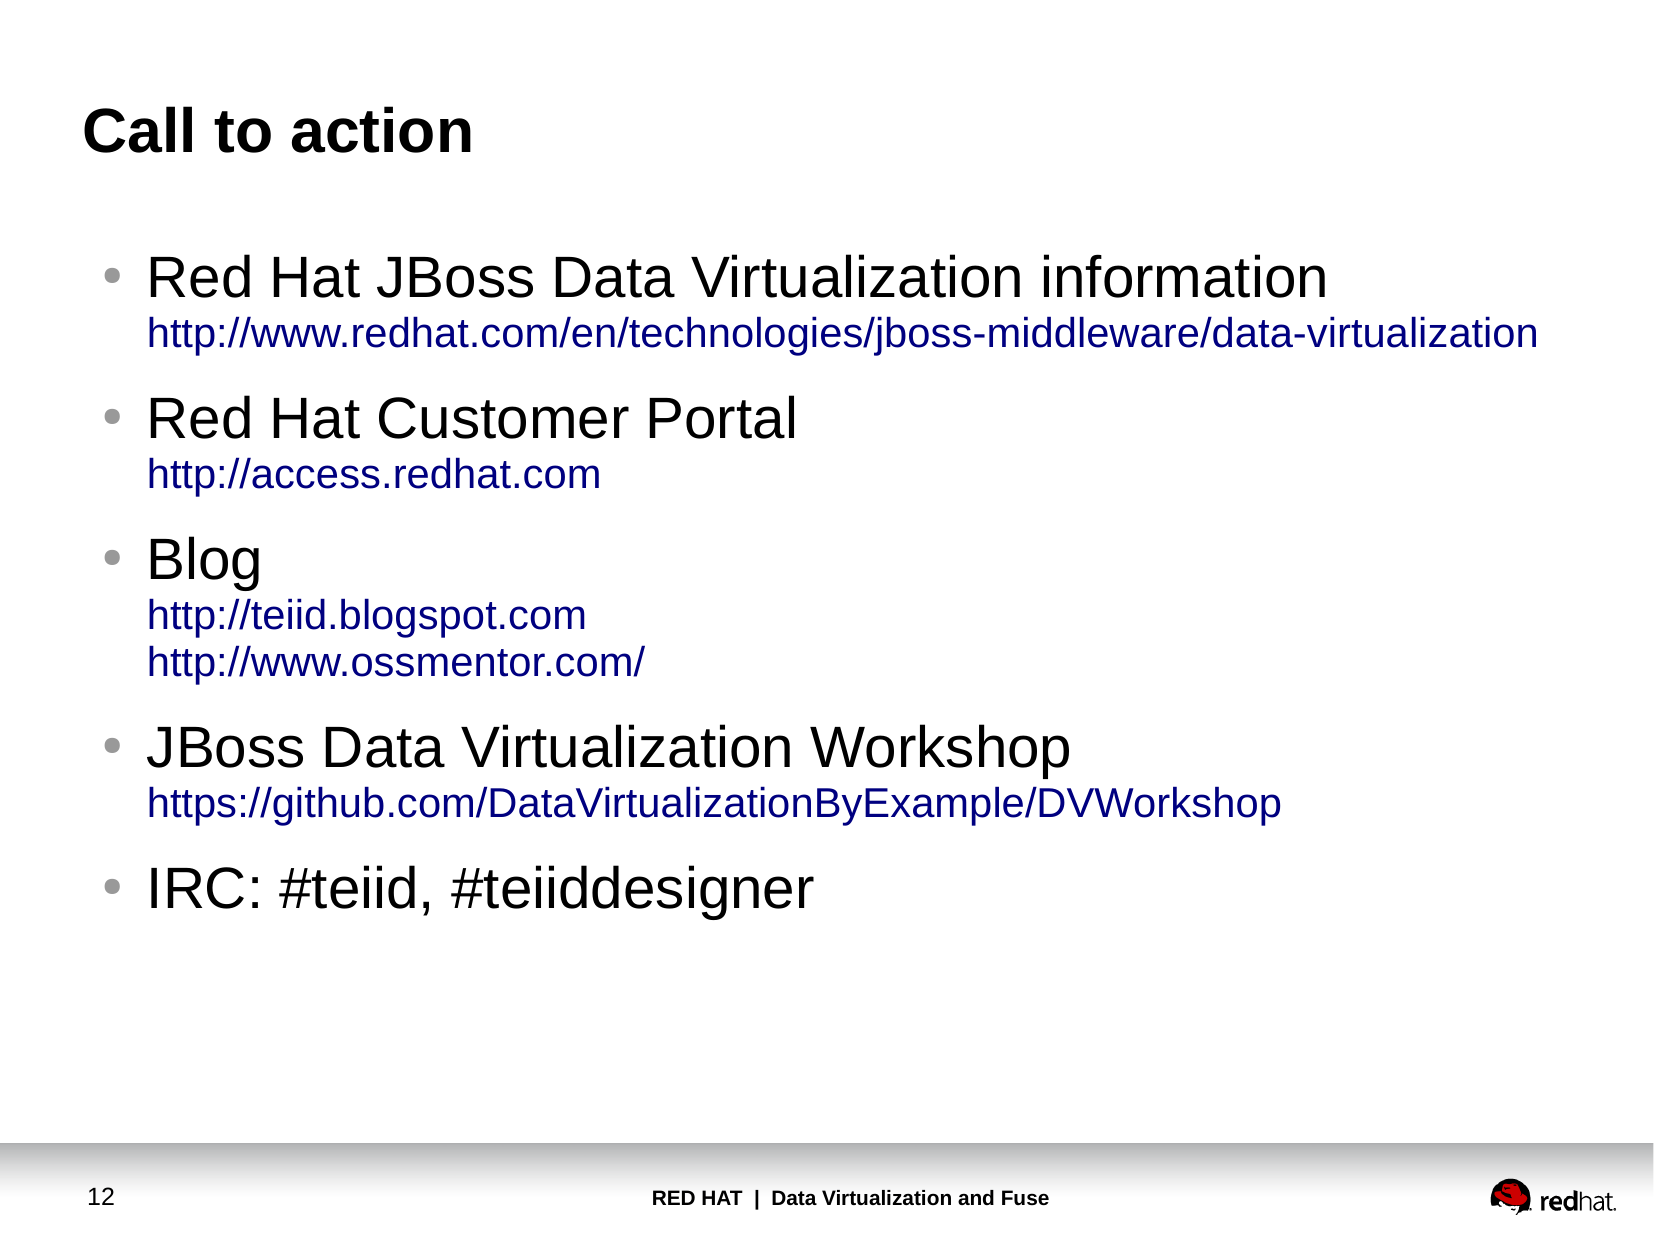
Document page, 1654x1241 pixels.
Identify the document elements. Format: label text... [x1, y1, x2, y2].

list Red Hat JBoss Data Virtualization information http://www.redhat.com/en/technologies/jboss-middleware/data-virtualization Red Hat Customer Portal http://access.redhat.com Blog http://teiid.blogspot.com http://www.ossmentor.com/ JBoss Data Virtualization Workshop https://github.com/DataVirtualizationByExample/DVWorkshop IRC: #teiid, #teiiddesigner [86, 244, 1576, 1039]
title Call to action [82, 37, 1571, 226]
picture [0, 1143, 1654, 1241]
